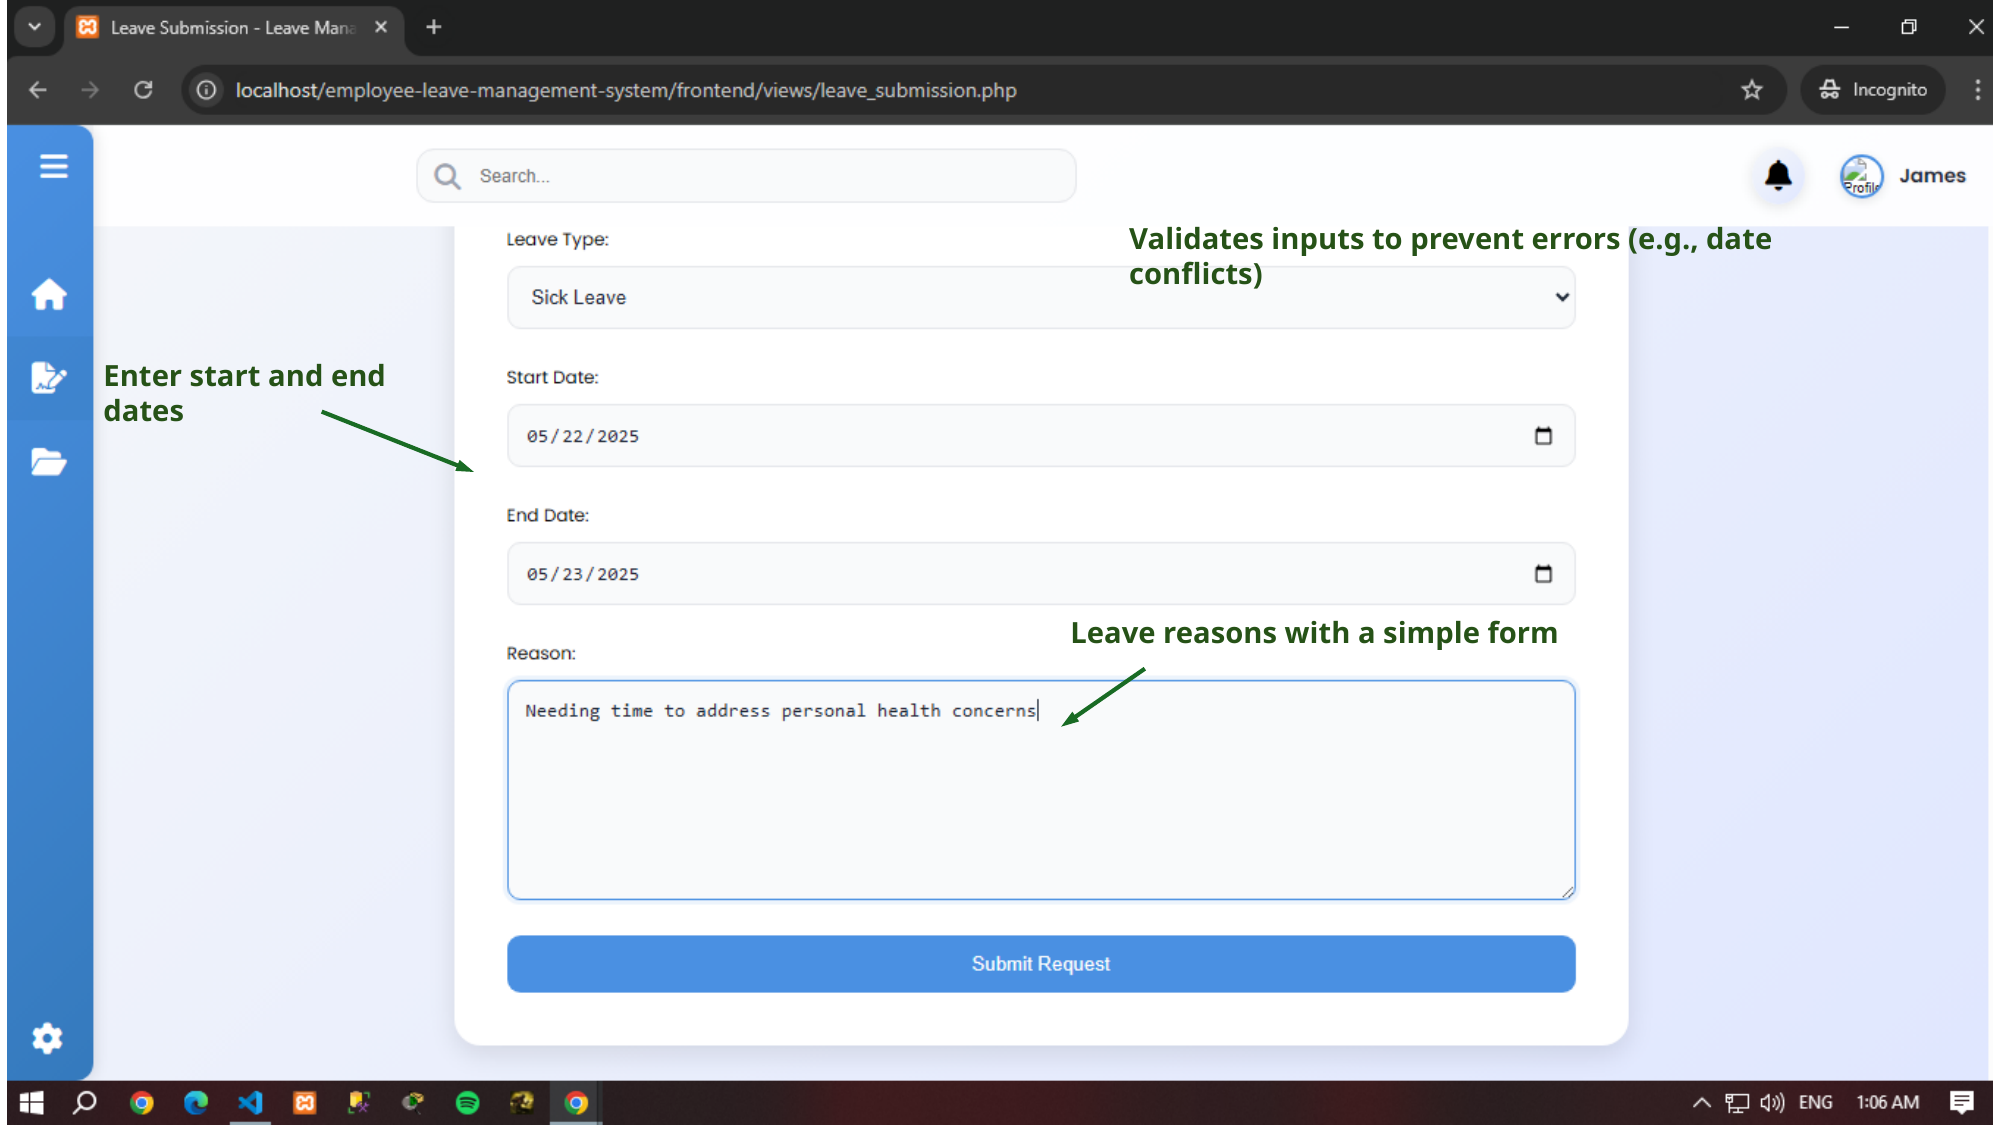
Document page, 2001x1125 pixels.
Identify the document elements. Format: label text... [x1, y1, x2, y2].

picture [7, 0, 1993, 1125]
text_box Leave reasons with a simple form [1055, 606, 1617, 658]
text_box Enter start and end dates [88, 349, 480, 401]
text_box Validates inputs to prevent errors (e.g., date conflicts) [1114, 212, 1897, 299]
